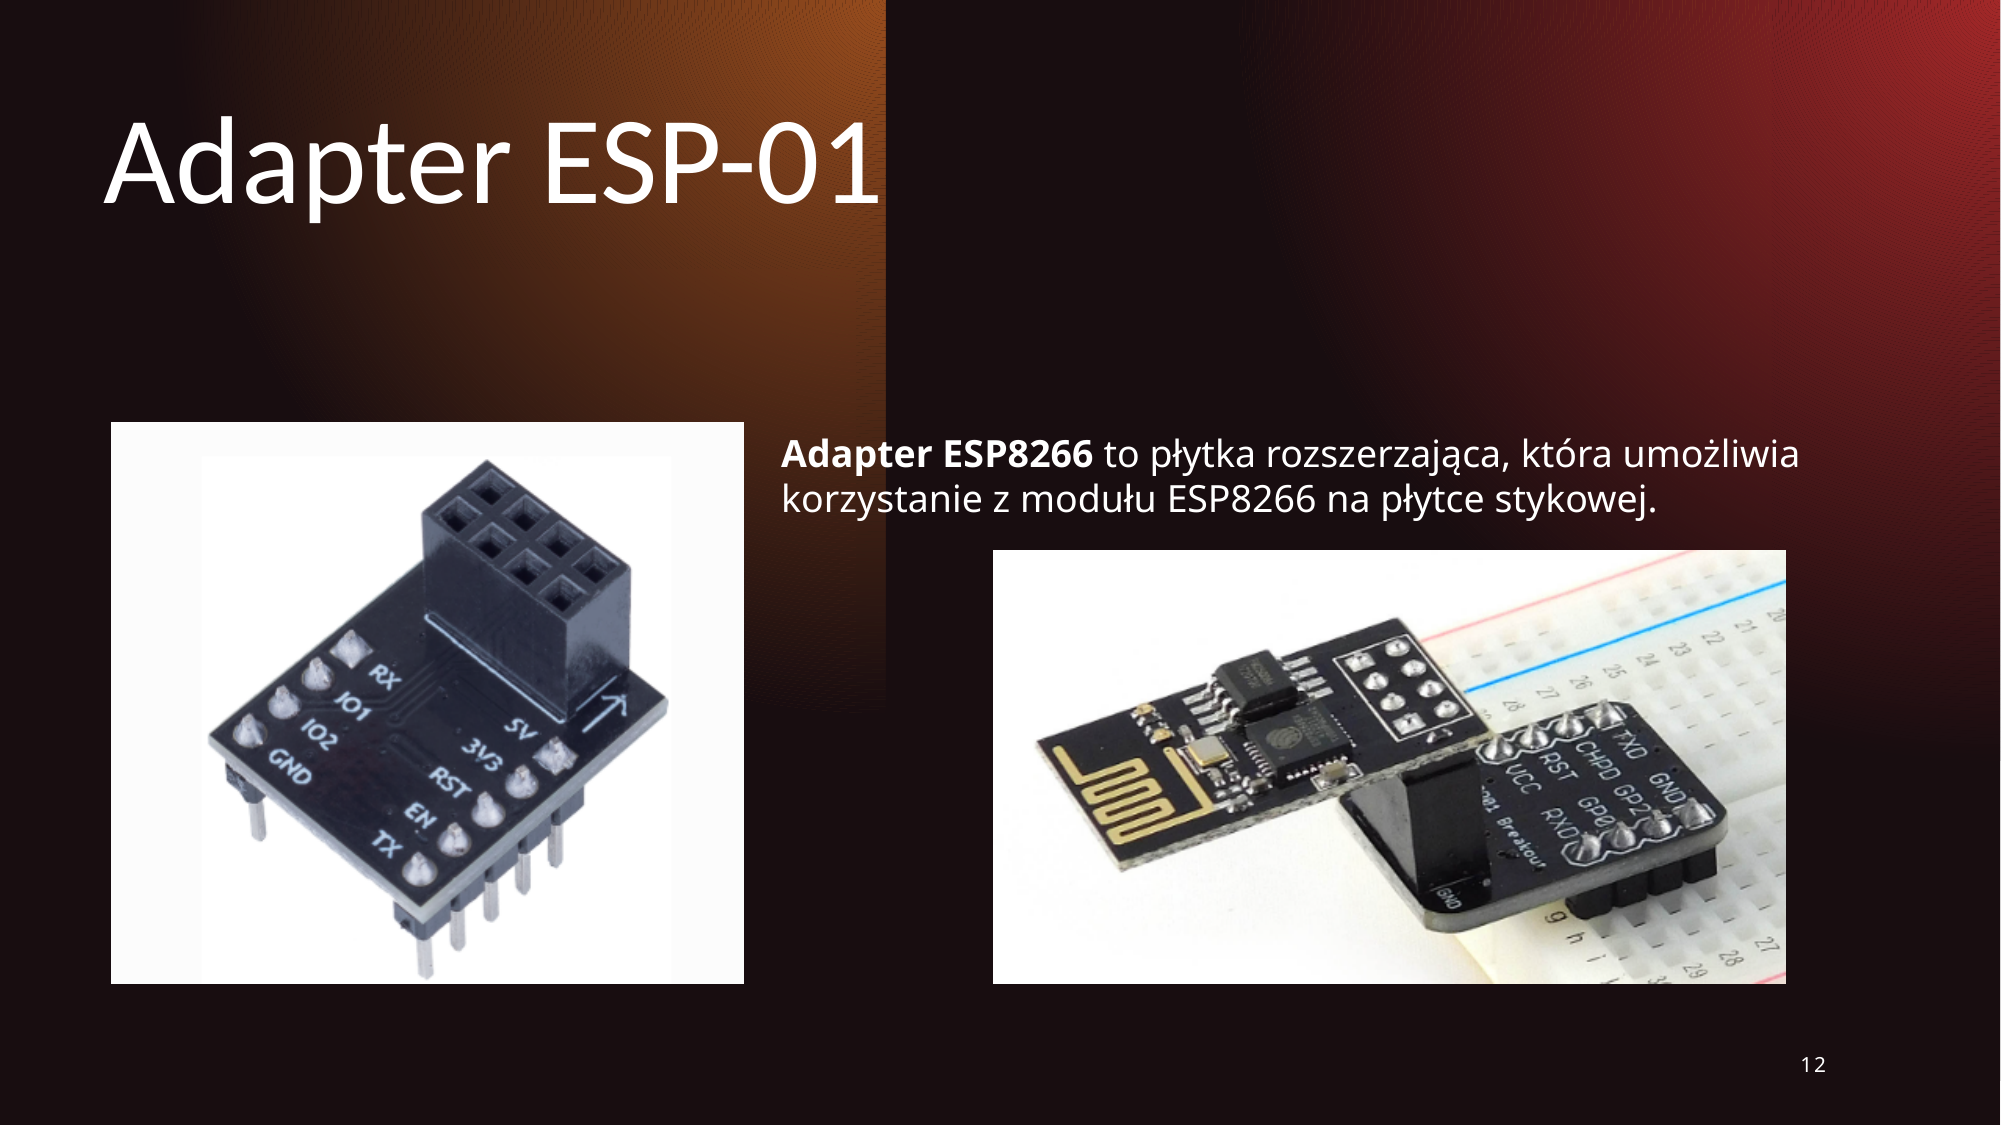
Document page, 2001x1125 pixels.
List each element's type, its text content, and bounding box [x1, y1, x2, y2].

text_box [1785, 1035, 1910, 1096]
picture [111, 422, 744, 984]
title Adapter ESP-01 [88, 88, 1910, 253]
text_box Adapter ESP8266 to płytka rozszerzająca, która umożliwia korzystanie z modułu ESP8266 na płytce stykowej. [766, 422, 1926, 620]
picture [993, 550, 1786, 984]
